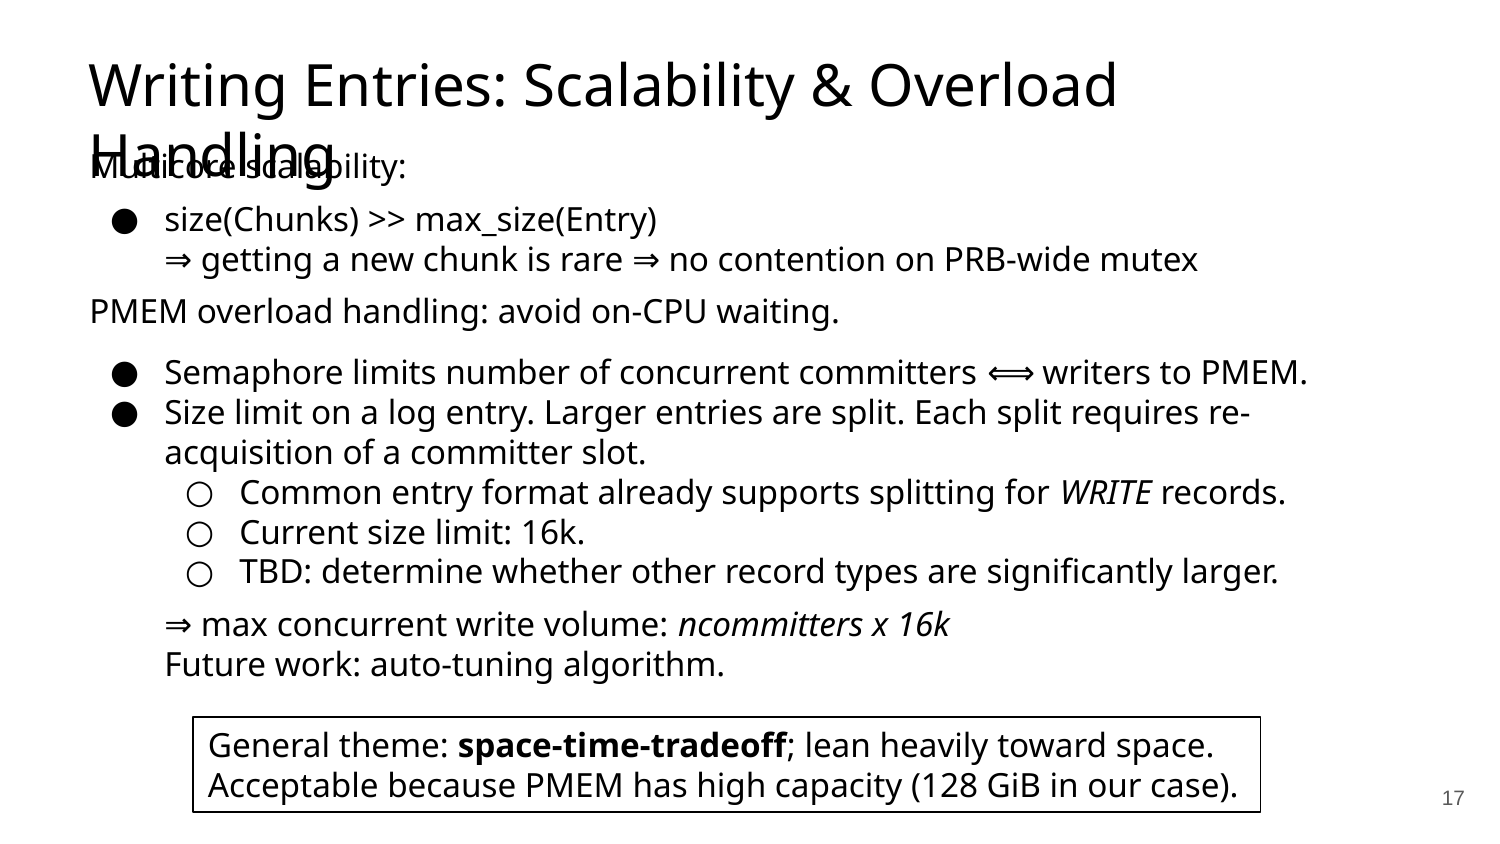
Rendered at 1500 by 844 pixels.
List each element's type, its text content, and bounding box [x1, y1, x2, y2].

slide_number <number> [1389, 764, 1480, 830]
title Writing Entries: Scalability & Overload Handling [73, 33, 1390, 165]
text_box General theme: space-time-tradeoff; lean heavily toward space. Acceptable because PMEM has high capacity (128 GiB in our case). [192, 716, 1261, 813]
text_box Multicore scalability: size(Chunks) >> max_size(Entry) ⇒ getting a new chunk is rare ⇒ no contention on PRB-wide mutex PMEM overload handling: avoid on-CPU waiting. Semaphore limits number of concurrent committers ⟺ writers to PMEM. Size limit on a log entry. Larger entries are split. Each split requires re-acquisition of a committer slot. Common entry format already supports splitting for WRITE records. Current size limit: 16k. TBD: determine whether other record types are significantly larger. ⇒ max concurrent write volume: ncommitters x 16k Future work: auto-tuning algorithm. [74, 130, 1404, 691]
